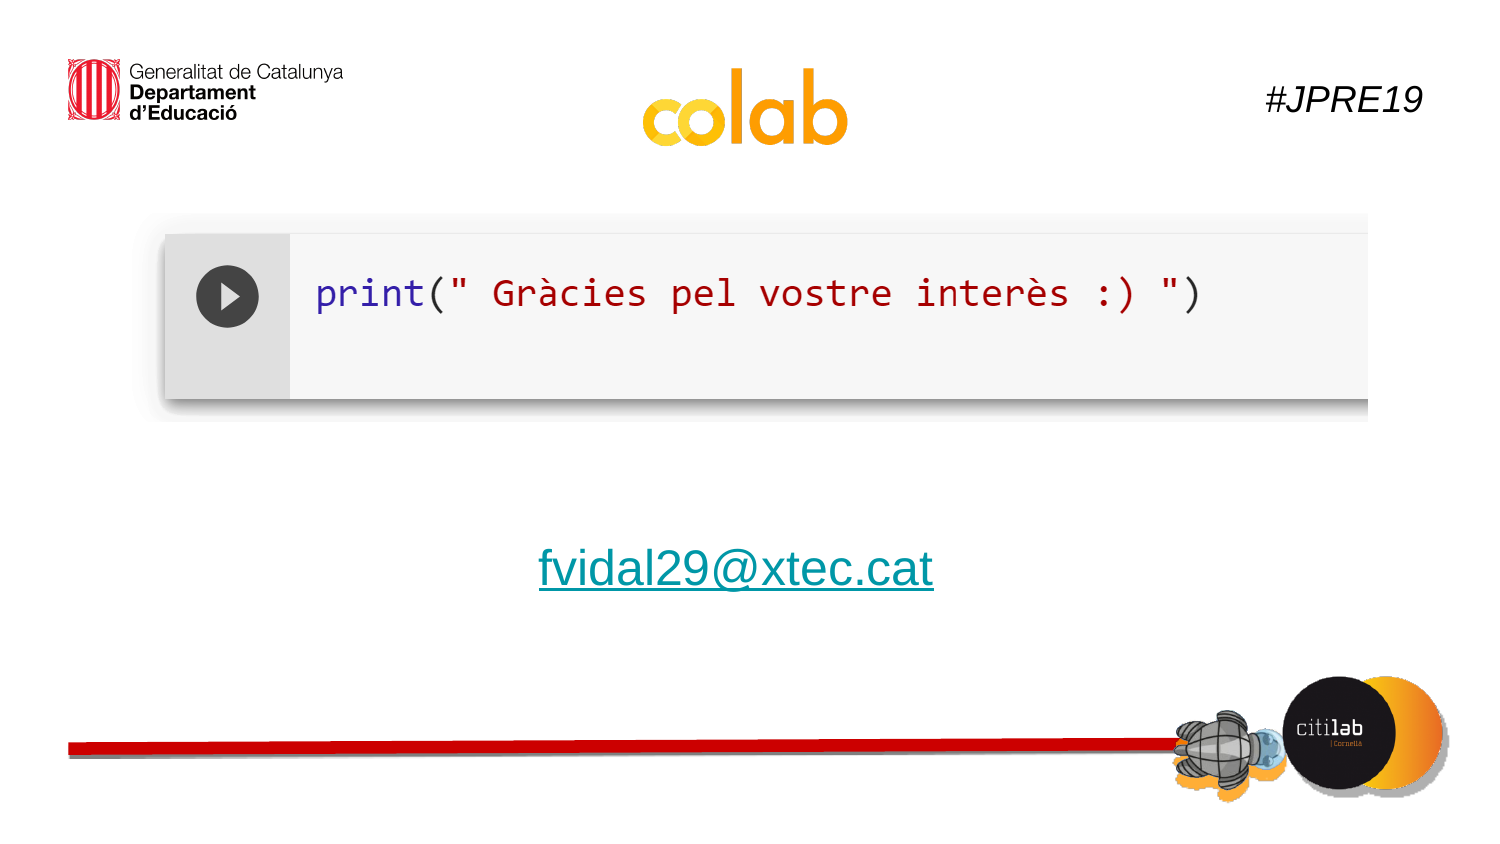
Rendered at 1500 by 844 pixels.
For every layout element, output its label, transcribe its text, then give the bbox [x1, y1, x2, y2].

picture [1165, 675, 1445, 798]
picture [614, 52, 876, 169]
text_box #JPRE19 [1250, 59, 1462, 120]
picture [132, 213, 1368, 422]
picture [68, 59, 343, 120]
text_box fvidal29@xtec.cat [498, 520, 974, 624]
